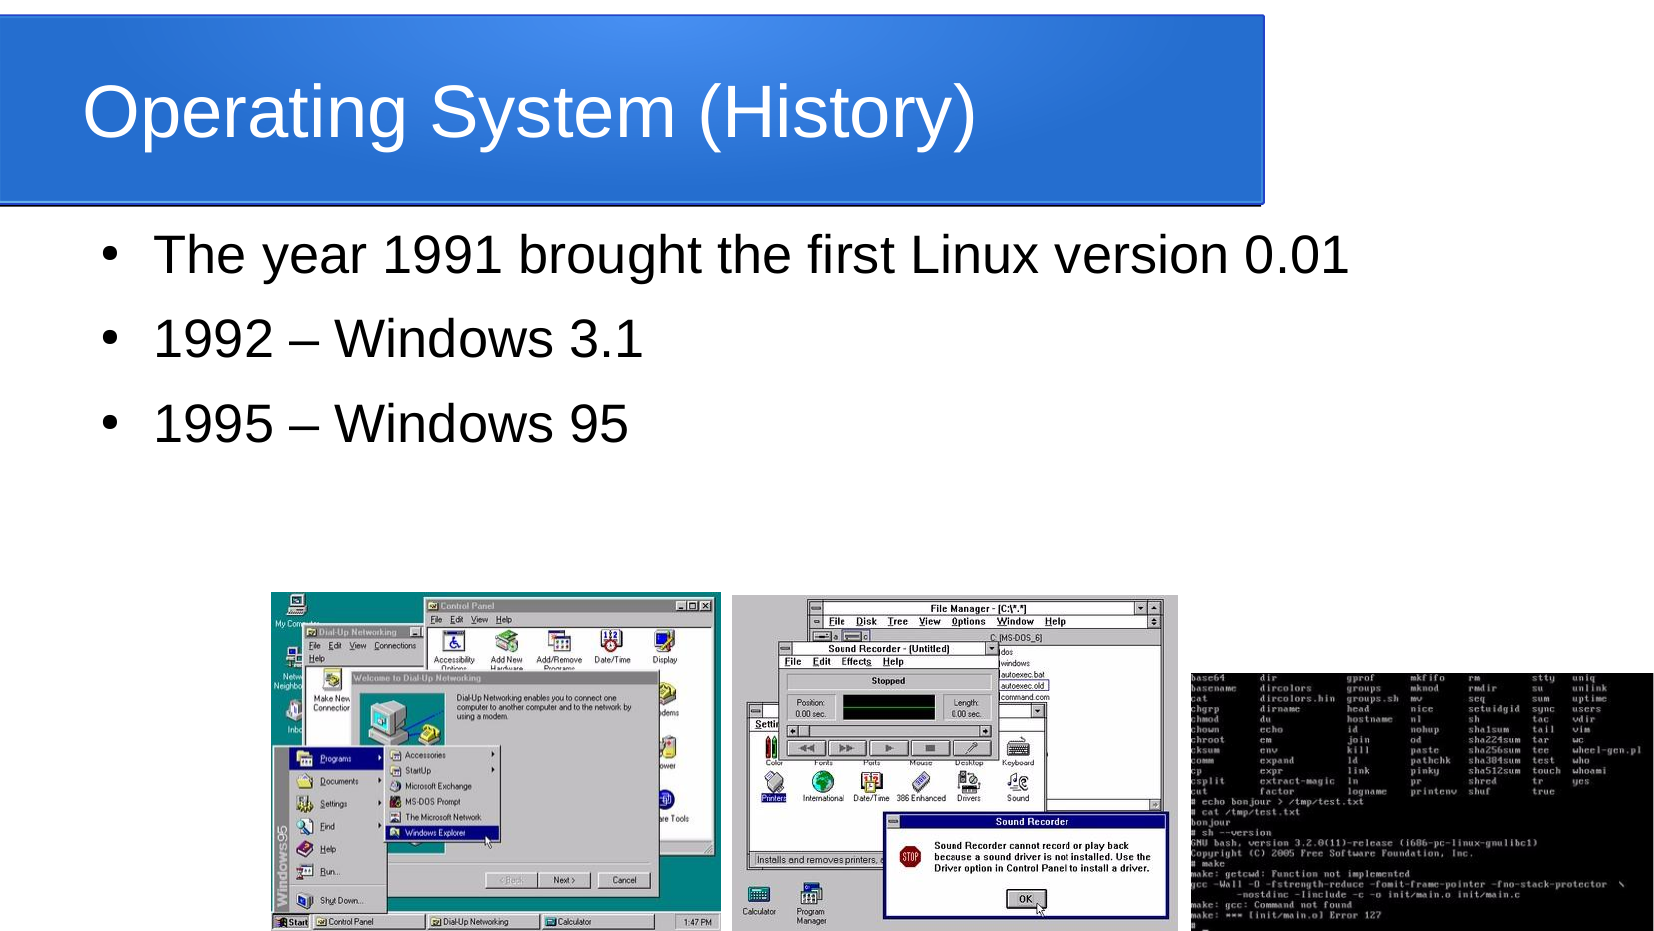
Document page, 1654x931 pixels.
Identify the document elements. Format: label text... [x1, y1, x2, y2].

title Operating System (History) [82, 35, 1235, 189]
picture [271, 592, 721, 931]
picture [732, 595, 1178, 931]
list The year 1991 brought the first Linux version 0.01 1992 – Windows 3.1 1995 – Windows 95 [82, 224, 1571, 482]
picture [1191, 673, 1654, 931]
